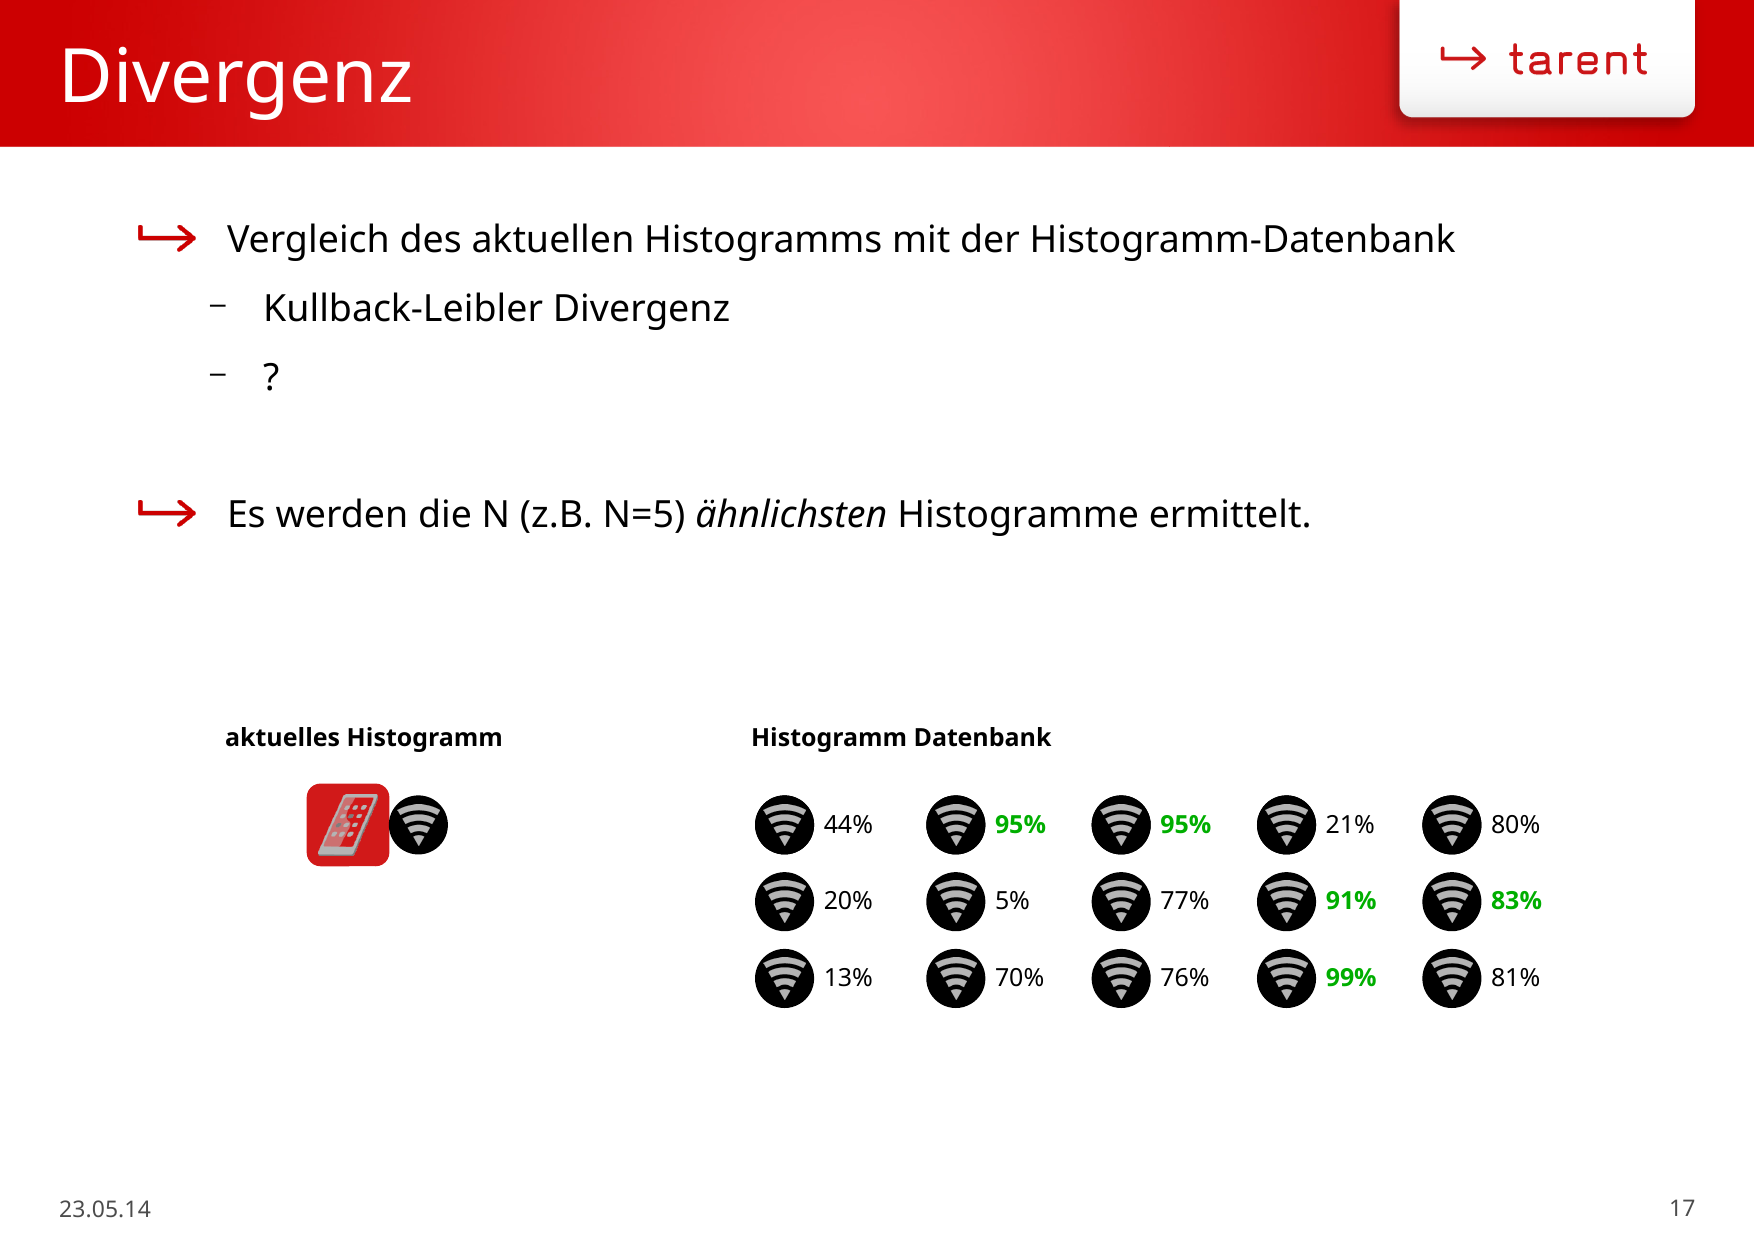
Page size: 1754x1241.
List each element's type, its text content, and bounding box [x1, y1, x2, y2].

text_box 44% [808, 799, 898, 845]
text_box 13% [809, 952, 898, 999]
text_box [1266, 872, 1307, 880]
text_box [764, 872, 805, 880]
text_box [1422, 948, 1476, 1009]
text_box 95% [980, 799, 1078, 845]
text_box 83% [1476, 875, 1574, 922]
text_box [755, 881, 763, 922]
list Vergleich des aktuellen Histogramms mit der Histogramm-Datenbank Kullback-Leibler Divergenz ? Es werden die N (z.B. N=5) ähnlichsten Histogramme ermittelt. [87, 212, 1667, 1134]
text_box 77% [1145, 875, 1235, 922]
text_box [1266, 948, 1307, 957]
text_box 21% [1310, 799, 1400, 845]
text_box [1256, 958, 1265, 999]
text_box 5% [980, 875, 1053, 922]
text_box [755, 795, 815, 855]
text_box [926, 795, 986, 855]
text_box [1266, 923, 1307, 932]
text_box 20% [809, 875, 898, 922]
picture [0, 0, 1754, 1240]
text_box [1091, 948, 1145, 1009]
text_box [306, 783, 448, 867]
text_box [1266, 1000, 1307, 1009]
text_box [1256, 795, 1317, 855]
text_box [1422, 795, 1482, 855]
text_box 70% [980, 952, 1069, 999]
text_box [1256, 881, 1265, 922]
text_box [764, 881, 809, 932]
text_box aktuelles Histogramm [210, 712, 549, 759]
text_box [1422, 872, 1476, 932]
text_box [1091, 872, 1145, 932]
text_box 99% [1311, 952, 1408, 999]
text_box [764, 1000, 805, 1009]
title Divergenz [59, 0, 1638, 177]
text_box [1091, 795, 1151, 855]
text_box [764, 948, 805, 957]
text_box [926, 872, 980, 932]
text_box Histogramm Datenbank [736, 712, 1100, 759]
text_box 76% [1145, 952, 1235, 999]
text_box [755, 958, 763, 999]
text_box 91% [1311, 875, 1408, 922]
text_box 80% [1476, 799, 1565, 845]
text_box 95% [1145, 799, 1243, 845]
text_box 81% [1476, 952, 1566, 999]
text_box [926, 948, 980, 1009]
